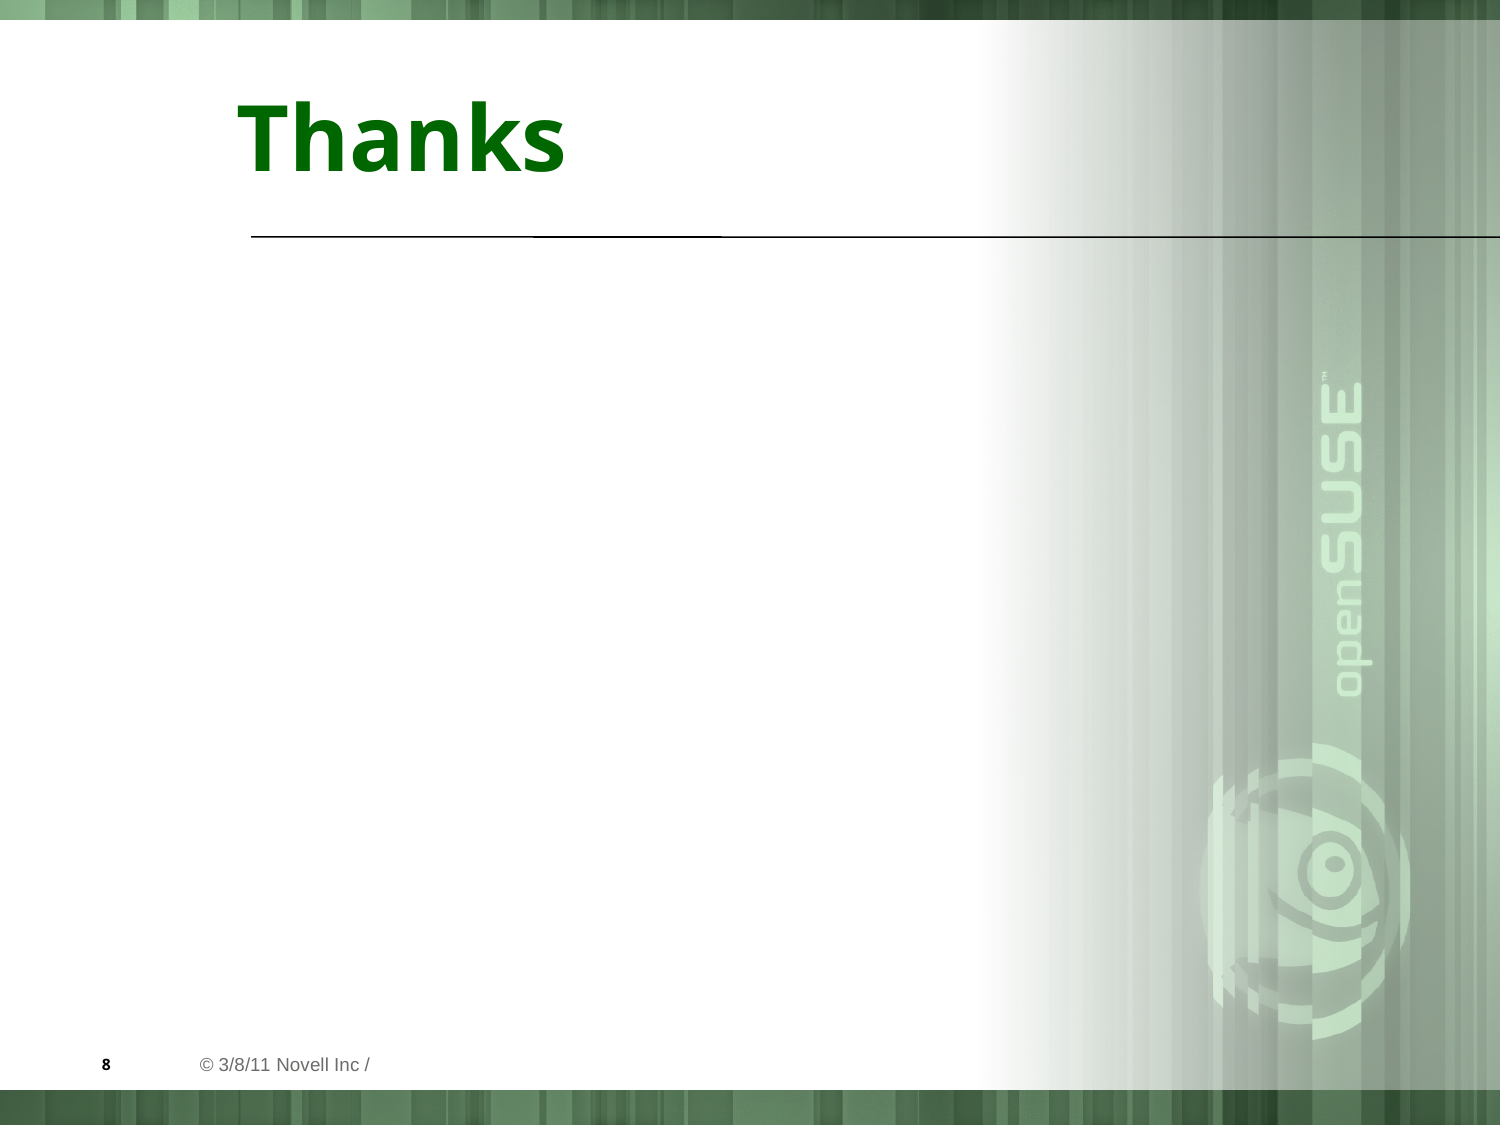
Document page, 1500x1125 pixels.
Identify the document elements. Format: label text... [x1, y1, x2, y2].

picture [0, 0, 1500, 1125]
title Thanks [236, 44, 1425, 233]
